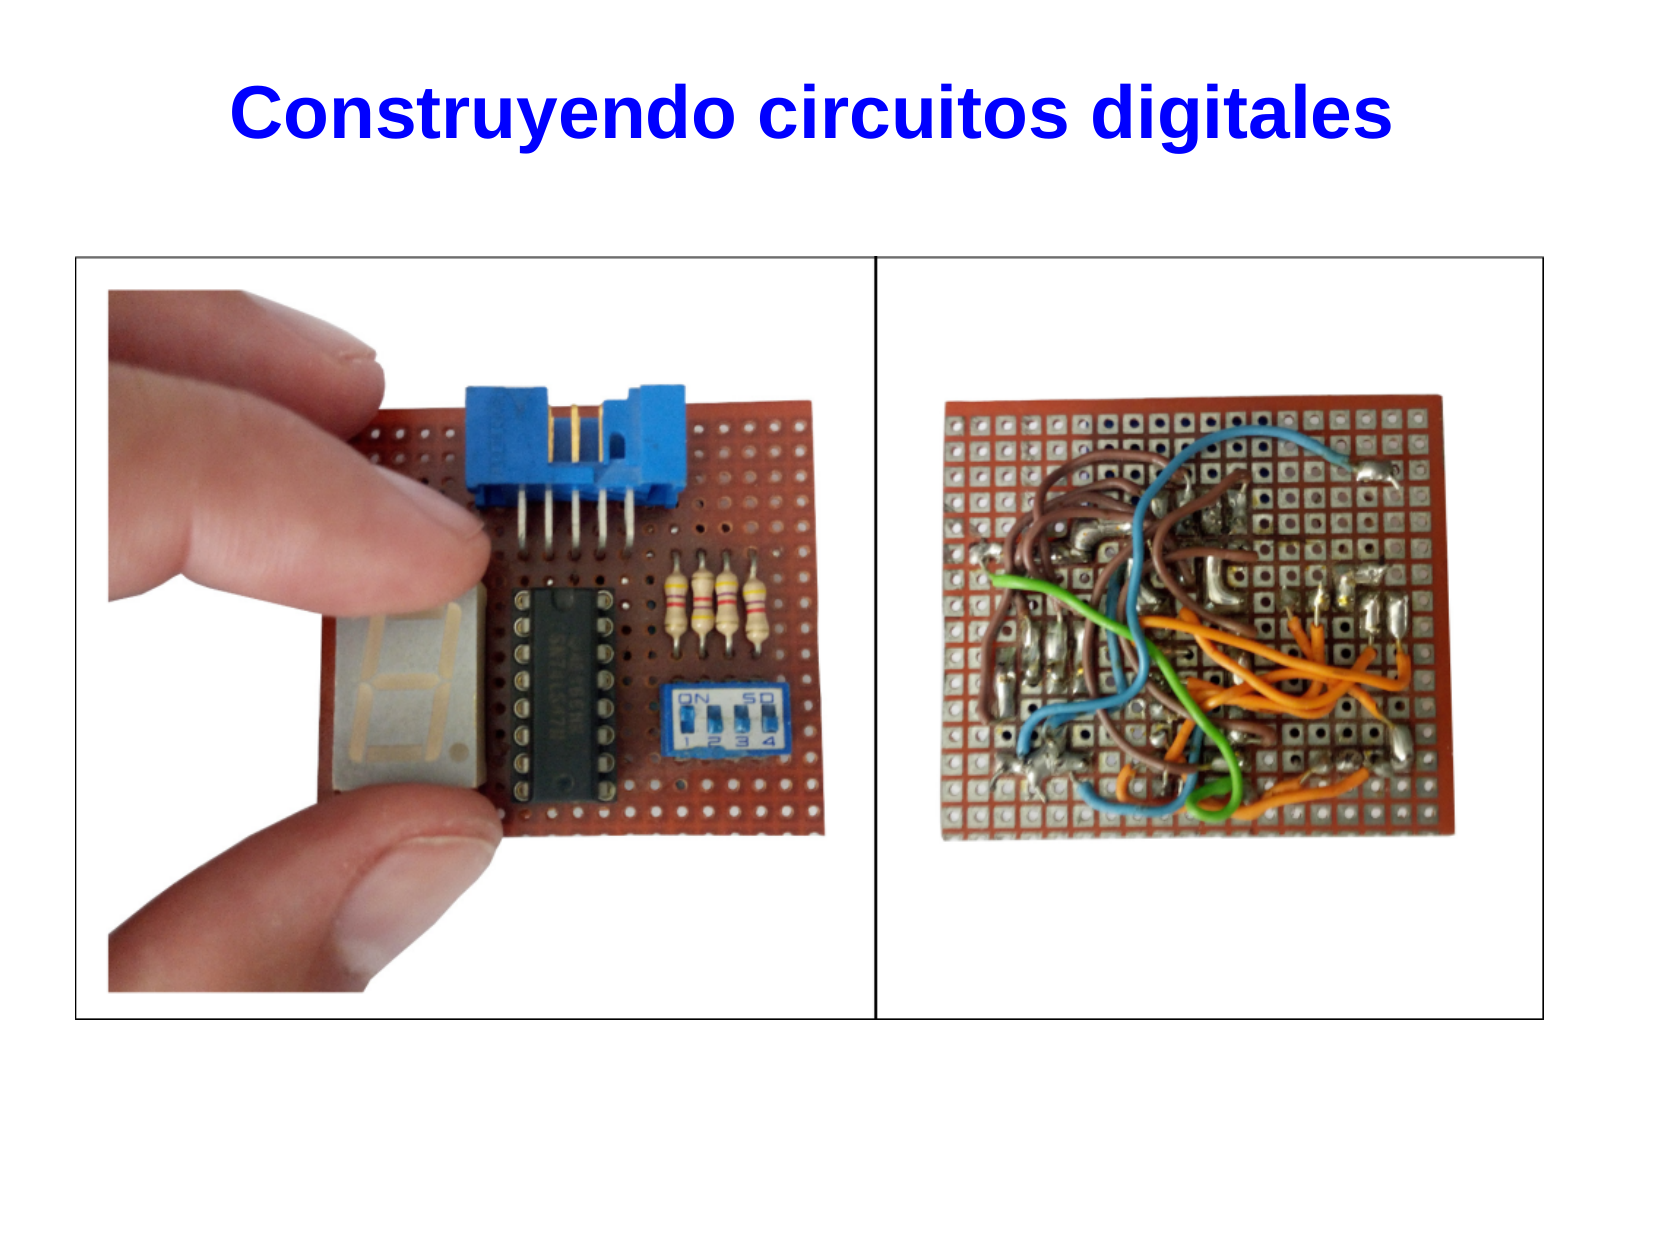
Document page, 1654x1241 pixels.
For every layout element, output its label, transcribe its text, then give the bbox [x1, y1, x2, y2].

text_box Construyendo circuitos digitales [64, 60, 1561, 166]
picture [75, 256, 1544, 1021]
